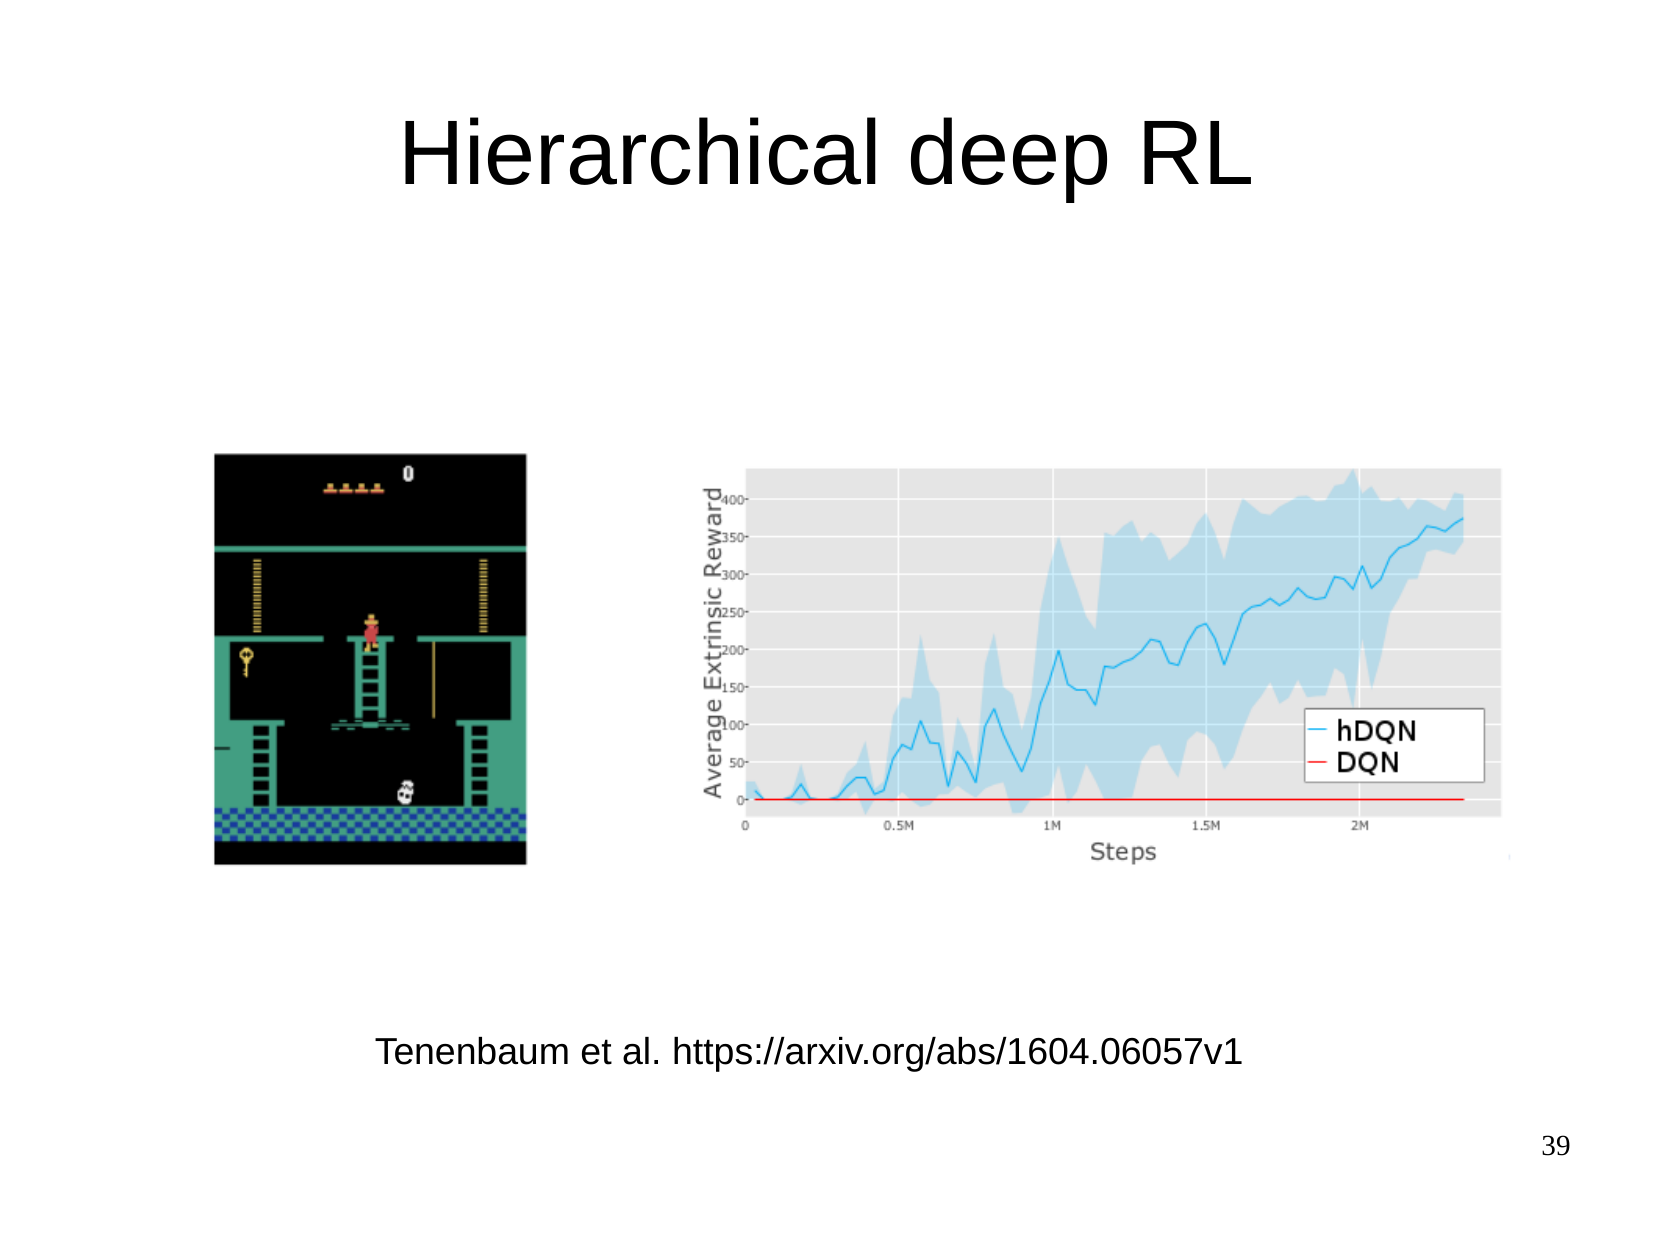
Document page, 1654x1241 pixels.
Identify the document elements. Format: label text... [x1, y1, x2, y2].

picture [210, 449, 534, 868]
text_box Tenenbaum et al. https://arxiv.org/abs/1604.06057v1 [360, 1023, 1276, 1081]
title Hierarchical deep RL [82, 49, 1571, 257]
picture [690, 425, 1523, 871]
